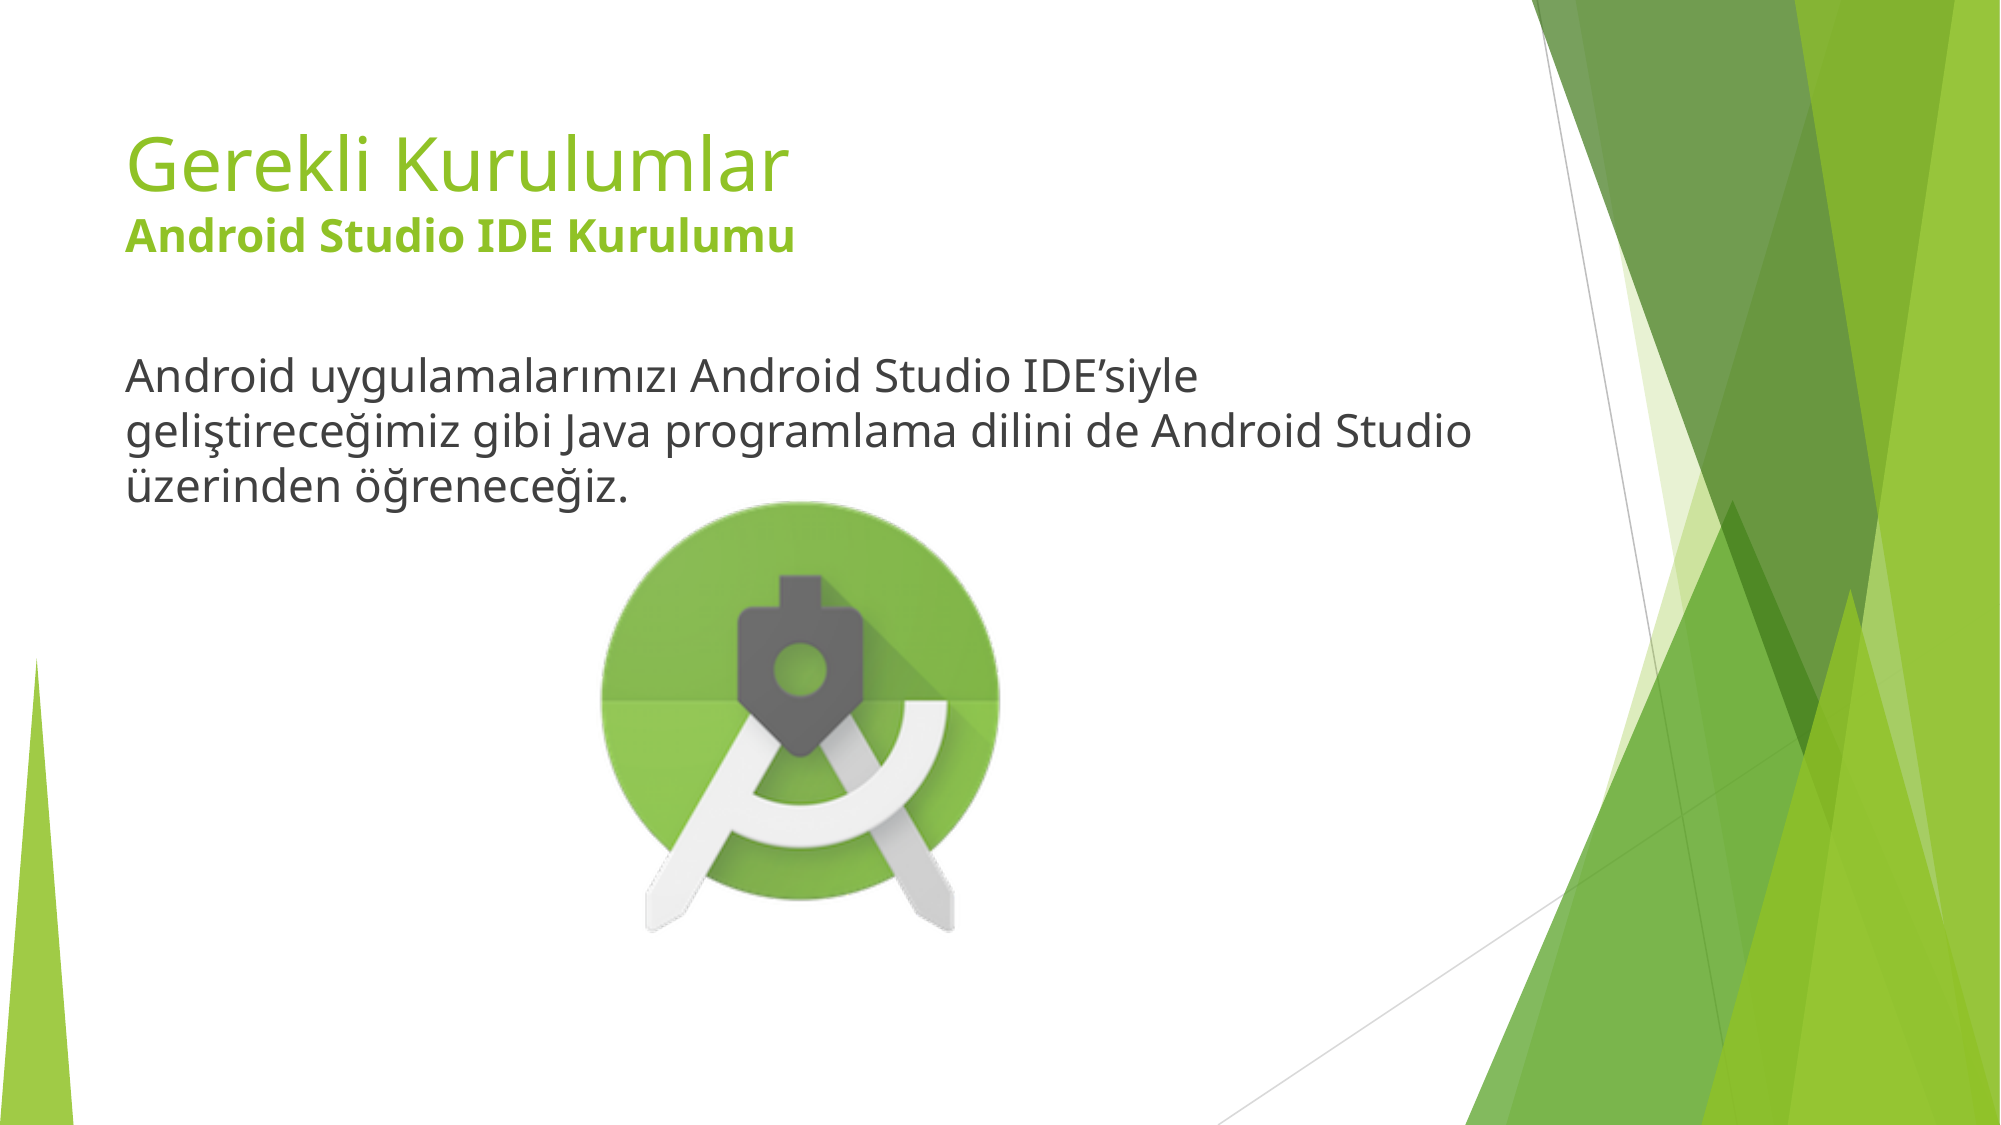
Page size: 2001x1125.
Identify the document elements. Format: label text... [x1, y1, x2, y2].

list Android uygulamalarımızı Android Studio IDE’siyle geliştireceğimiz gibi Java programlama dilini de Android Studio üzerinden öğreneceğiz. [111, 339, 1522, 976]
title Gerekli Kurulumlar Android Studio IDE Kurulumu [111, 109, 1522, 326]
picture [555, 498, 1052, 945]
